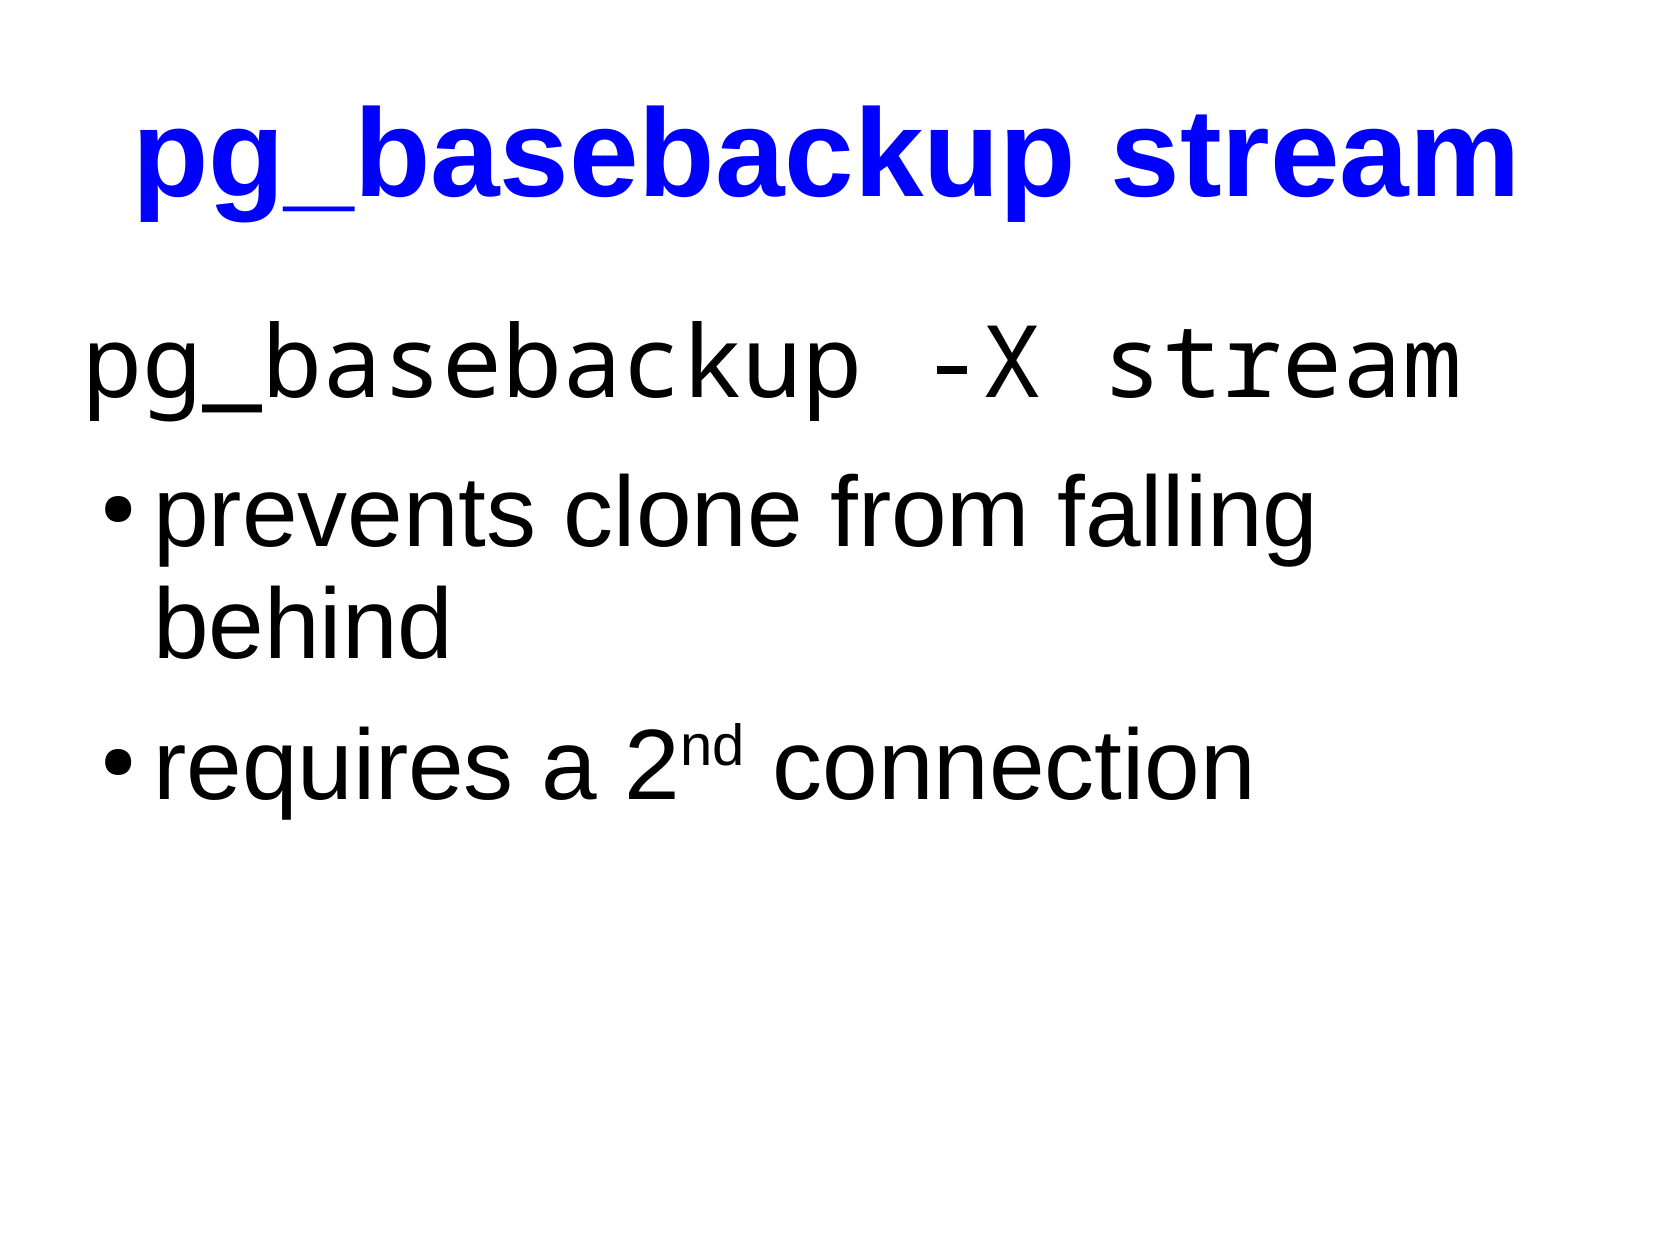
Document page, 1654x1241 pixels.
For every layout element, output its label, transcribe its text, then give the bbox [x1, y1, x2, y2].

title pg_basebackup stream [82, 49, 1571, 257]
list pg_basebackup -X stream prevents clone from falling behind requires a 2nd connection [82, 290, 1591, 1010]
